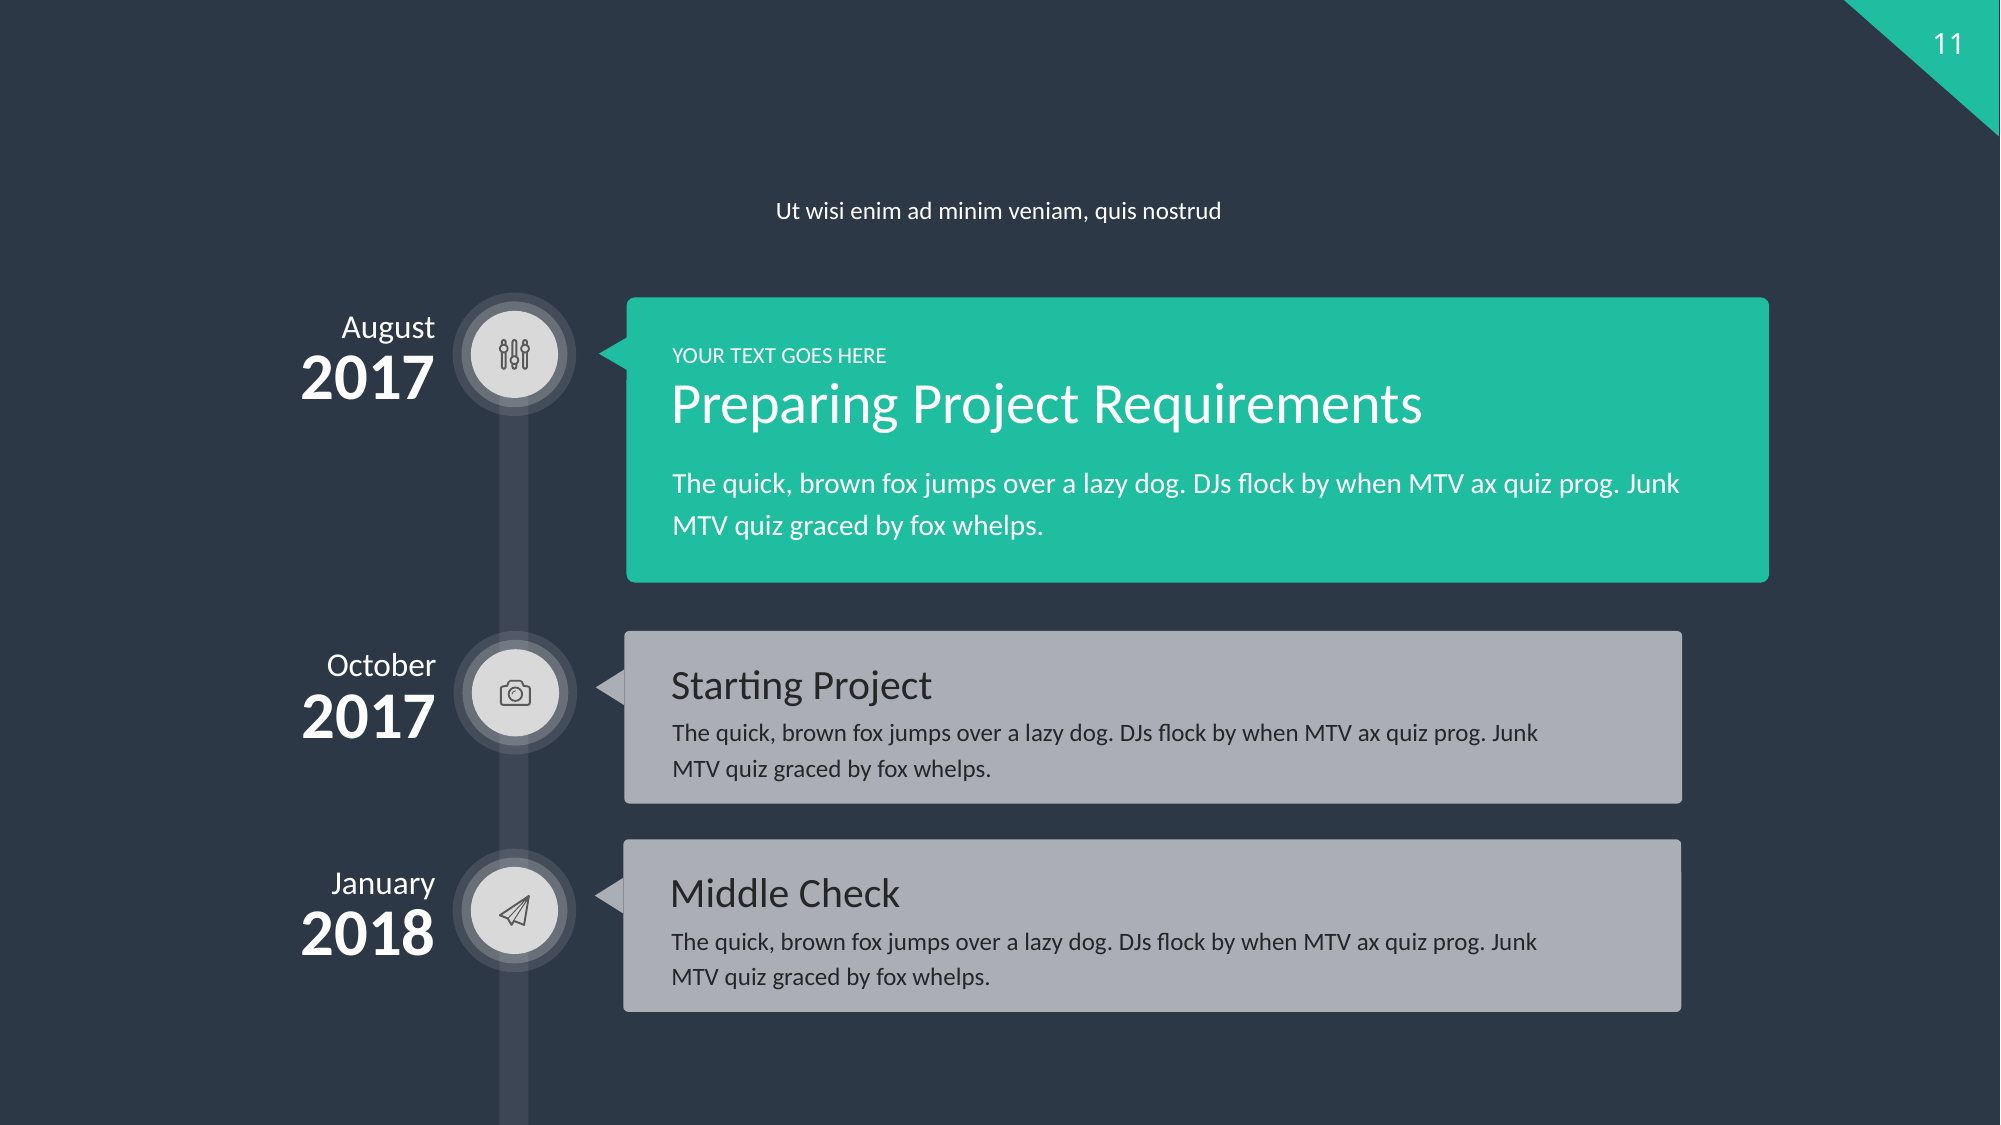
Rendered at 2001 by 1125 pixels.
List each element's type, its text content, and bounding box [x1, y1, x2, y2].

text_box [595, 630, 1683, 804]
text_box 2018 [412, 935, 424, 949]
text_box August [213, 289, 451, 353]
text_box January [213, 845, 451, 909]
text_box 2018 [189, 881, 451, 977]
text_box [594, 839, 1682, 1012]
text_box Middle Check [655, 858, 1707, 924]
text_box 2018 [412, 915, 423, 928]
text_box [598, 297, 1770, 583]
text_box Starting Project [656, 650, 1708, 716]
text_box YOUR TEXT GOES HERE [657, 327, 1739, 376]
text_box 2017 [190, 664, 452, 759]
text_box The quick, brown fox jumps over a lazy dog. DJs flock by when MTV ax quiz prog. Junk MTV quiz graced by fox whelps. [657, 716, 1582, 791]
text_box Preparing Project Requirements [656, 357, 1708, 443]
list Ut wisi enim ad minim veniam, quis nostrud [278, 191, 1720, 232]
text_box [452, 292, 578, 1125]
text_box 2017 [189, 325, 451, 421]
text_box October [214, 627, 452, 691]
text_box The quick, brown fox jumps over a lazy dog. DJs flock by when MTV ax quiz prog. Junk MTV quiz graced by fox whelps. [657, 449, 1739, 549]
text_box The quick, brown fox jumps over a lazy dog. DJs flock by when MTV ax quiz prog. Junk MTV quiz graced by fox whelps. [656, 924, 1581, 999]
